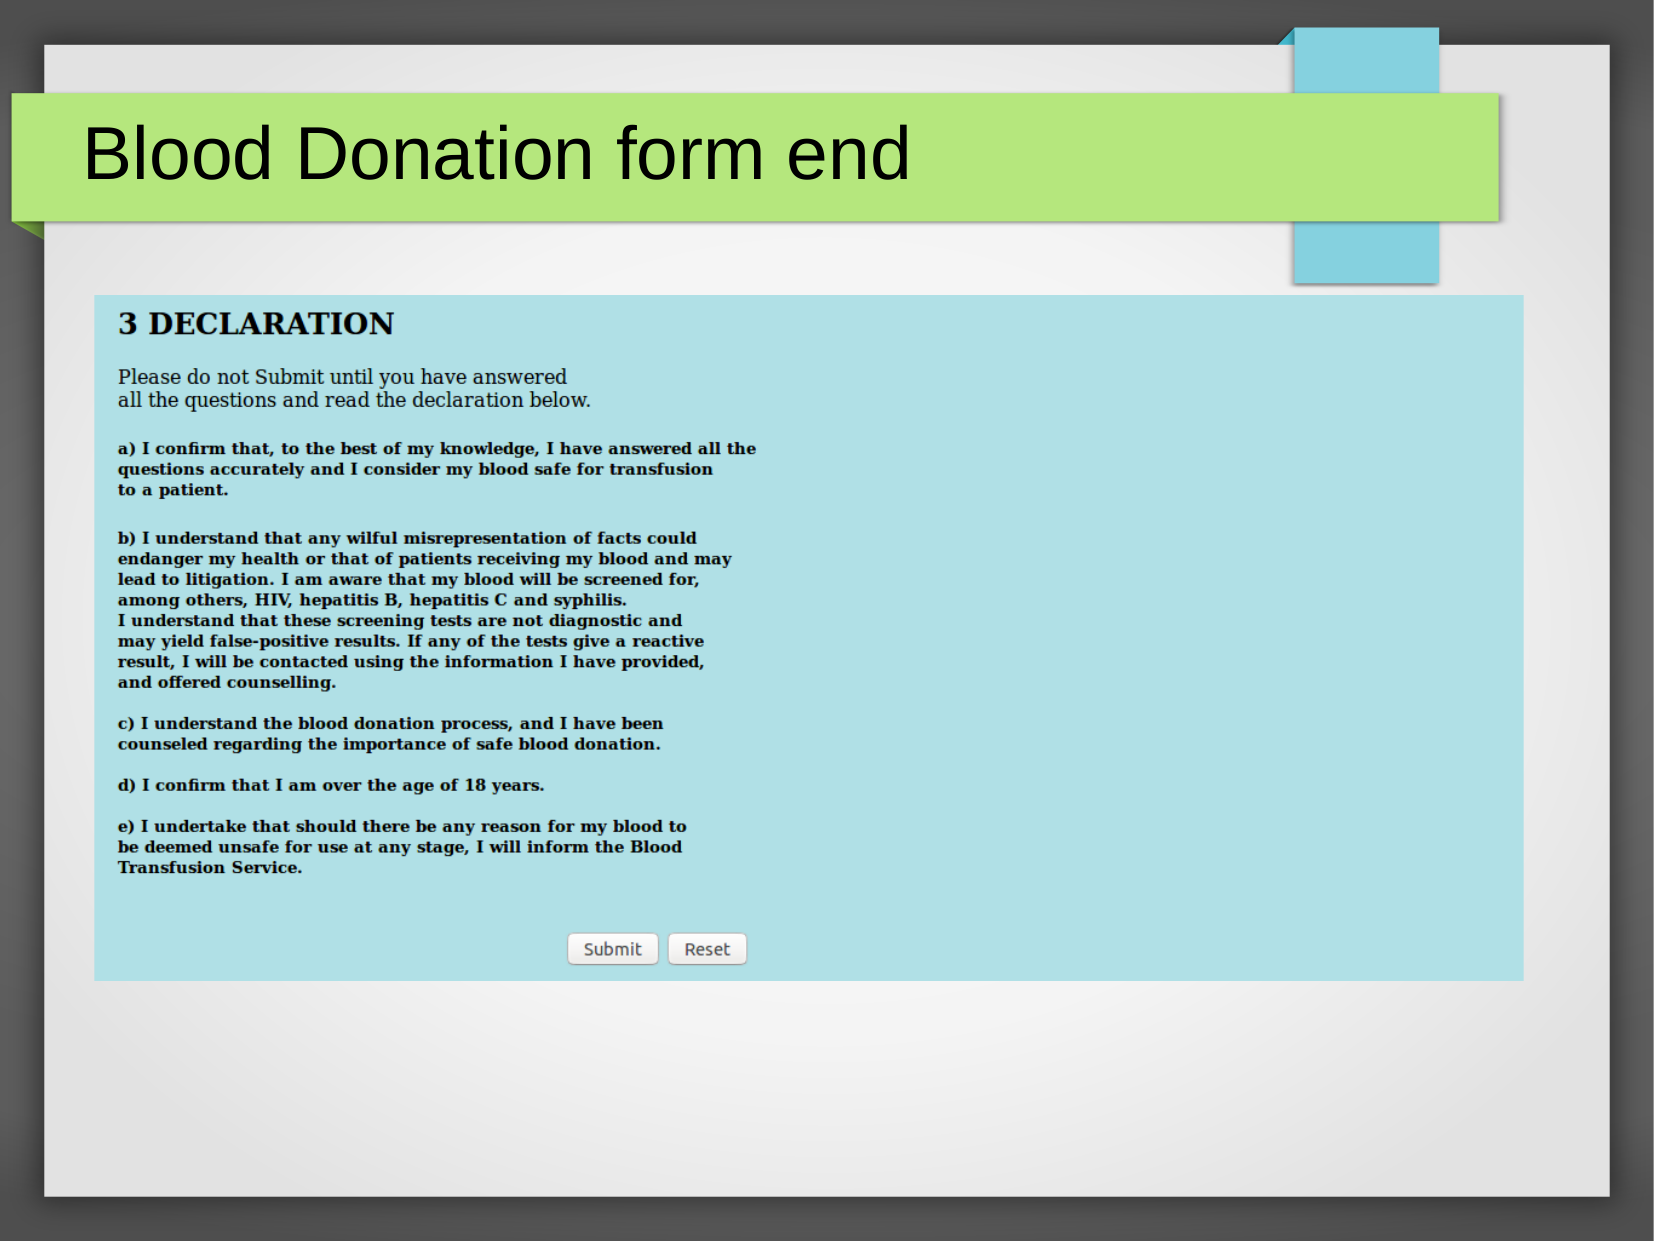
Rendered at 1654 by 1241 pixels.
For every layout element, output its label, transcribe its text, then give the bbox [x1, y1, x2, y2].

picture [0, 0, 1654, 1241]
title Blood Donation form end [82, 94, 1264, 213]
